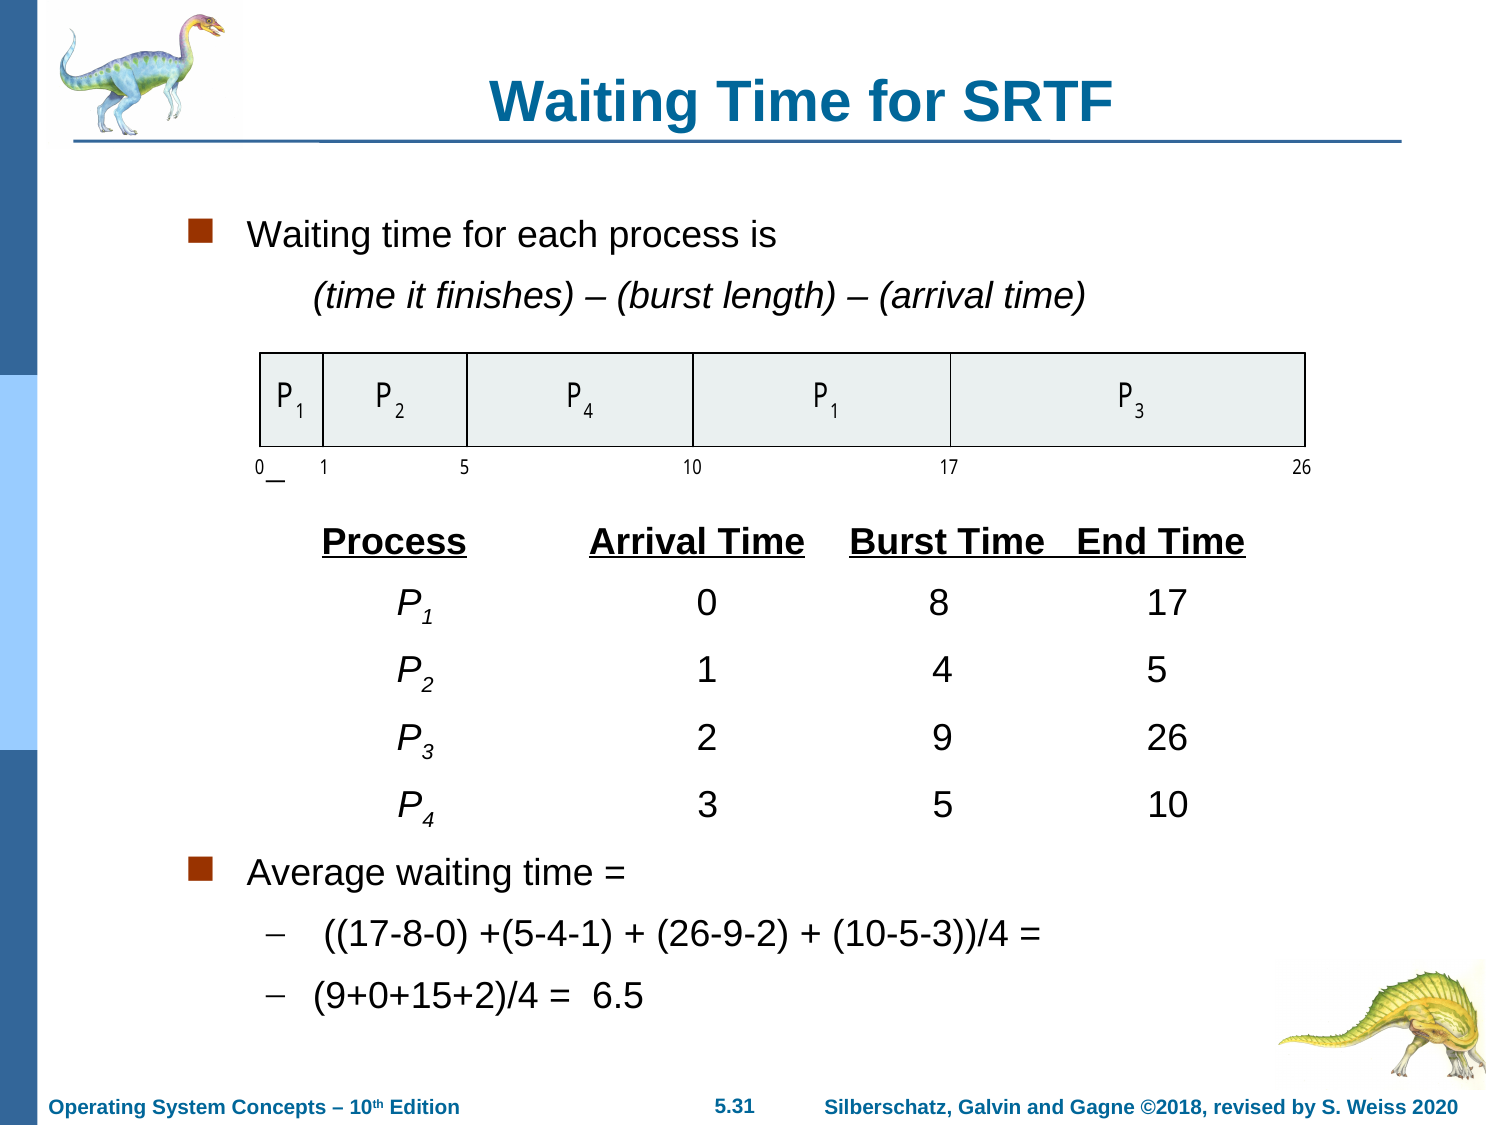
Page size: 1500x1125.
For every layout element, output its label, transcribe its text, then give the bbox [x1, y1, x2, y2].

text_box Waiting Time for SRTF [179, 45, 1426, 141]
text_box Waiting time for each process is (time it finishes) – (burst length) – (arrival time) ProcessA Arrival TimeT Burst Time End Time P1 0 8 17 P2 1 4 5 P3 2 9 26 P4 3 5 10 Average waiting time = ((17-8-0) +(5-4-1) + (26-9-2) + (10-5-3))/4 = (9+0+15+2)/4 = 6.5 [176, 202, 1423, 946]
picture [1275, 959, 1486, 1090]
picture [1141, 1099, 1149, 1104]
picture [247, 348, 1321, 480]
picture [46, 0, 243, 149]
